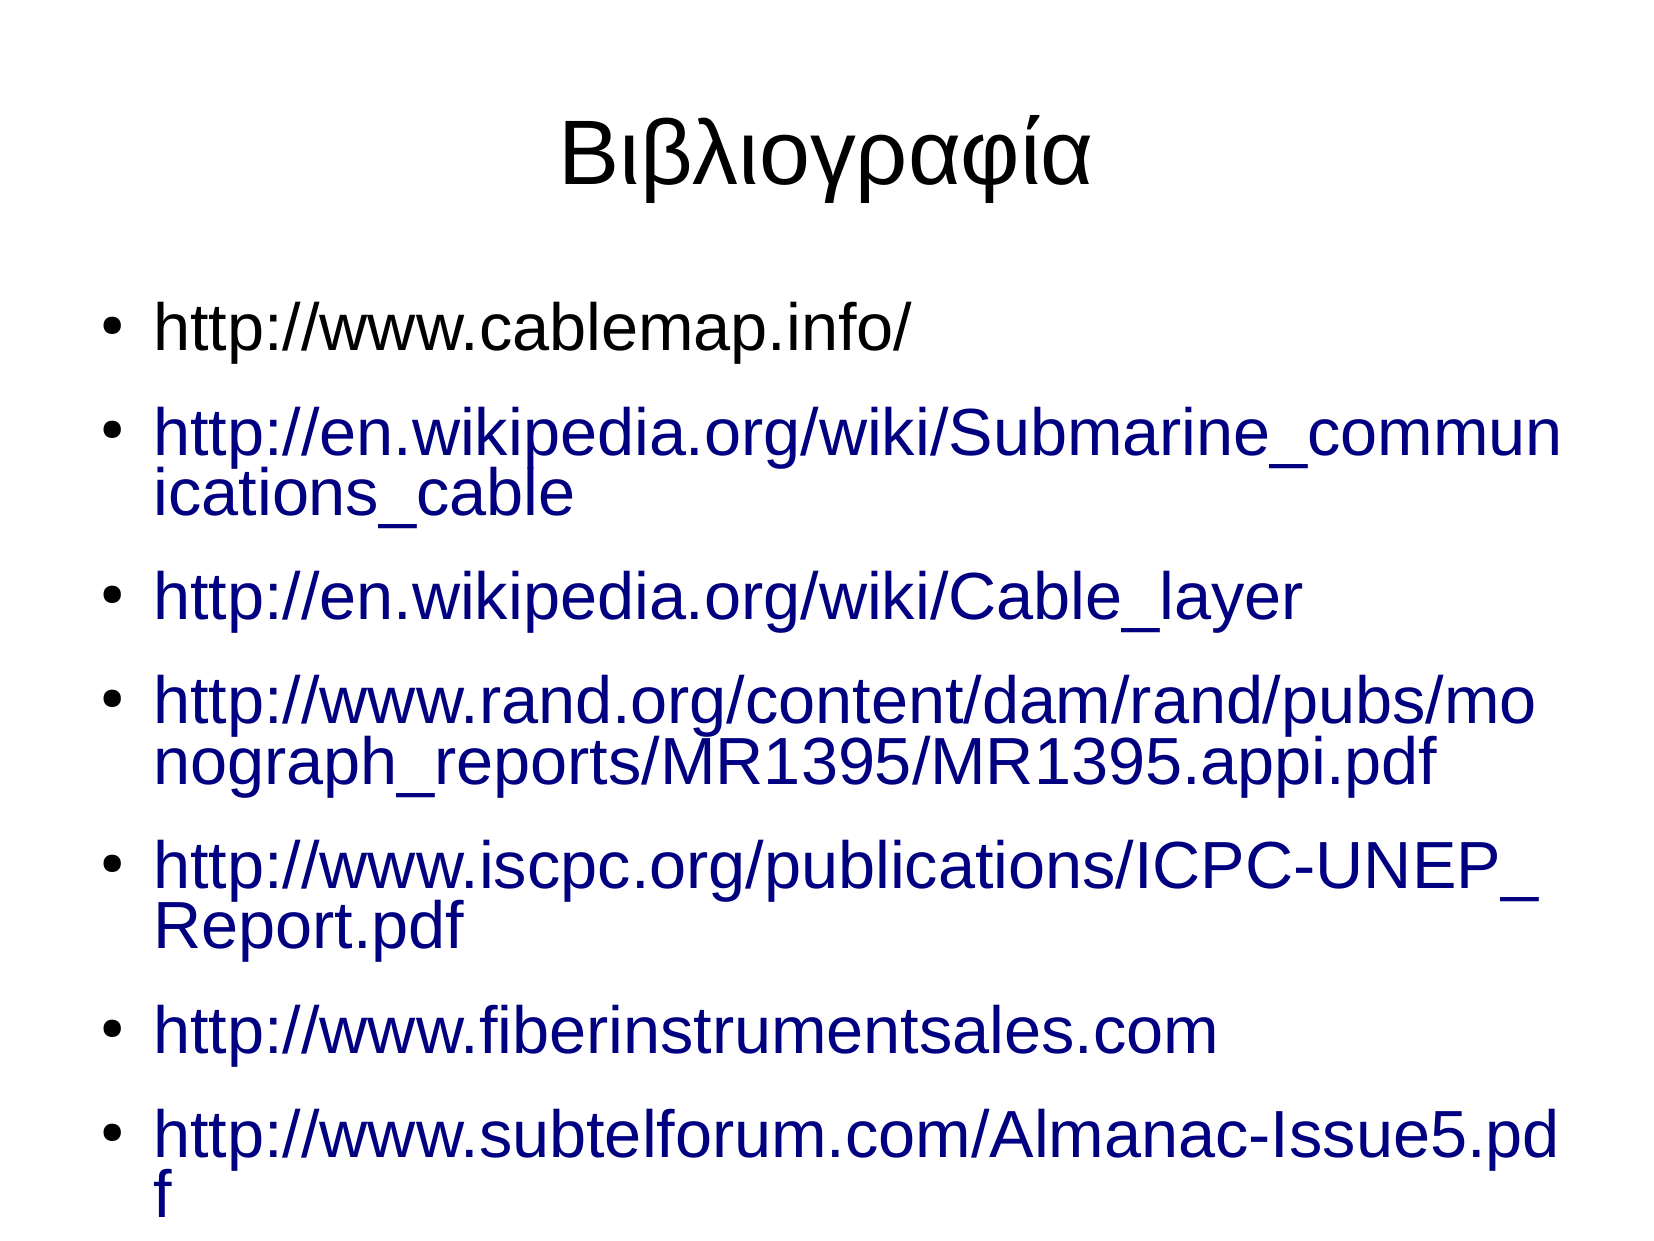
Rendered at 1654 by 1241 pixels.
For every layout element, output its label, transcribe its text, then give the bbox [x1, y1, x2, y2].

title Βιβλιογραφία [82, 49, 1571, 257]
list http://www.cablemap.info/ http://en.wikipedia.org/wiki/Submarine_communications_cable http://en.wikipedia.org/wiki/Cable_layer http://www.rand.org/content/dam/rand/pubs/monograph_reports/MR1395/MR1395.appi.pdf http://www.iscpc.org/publications/ICPC-UNEP_Report.pdf http://www.fiberinstrumentsales.com http://www.subtelforum.com/Almanac-Issue5.pdf http://www.youtube.com/watch?v=KulqAHJ16UQ http://www.youtube.com [82, 290, 1571, 1199]
